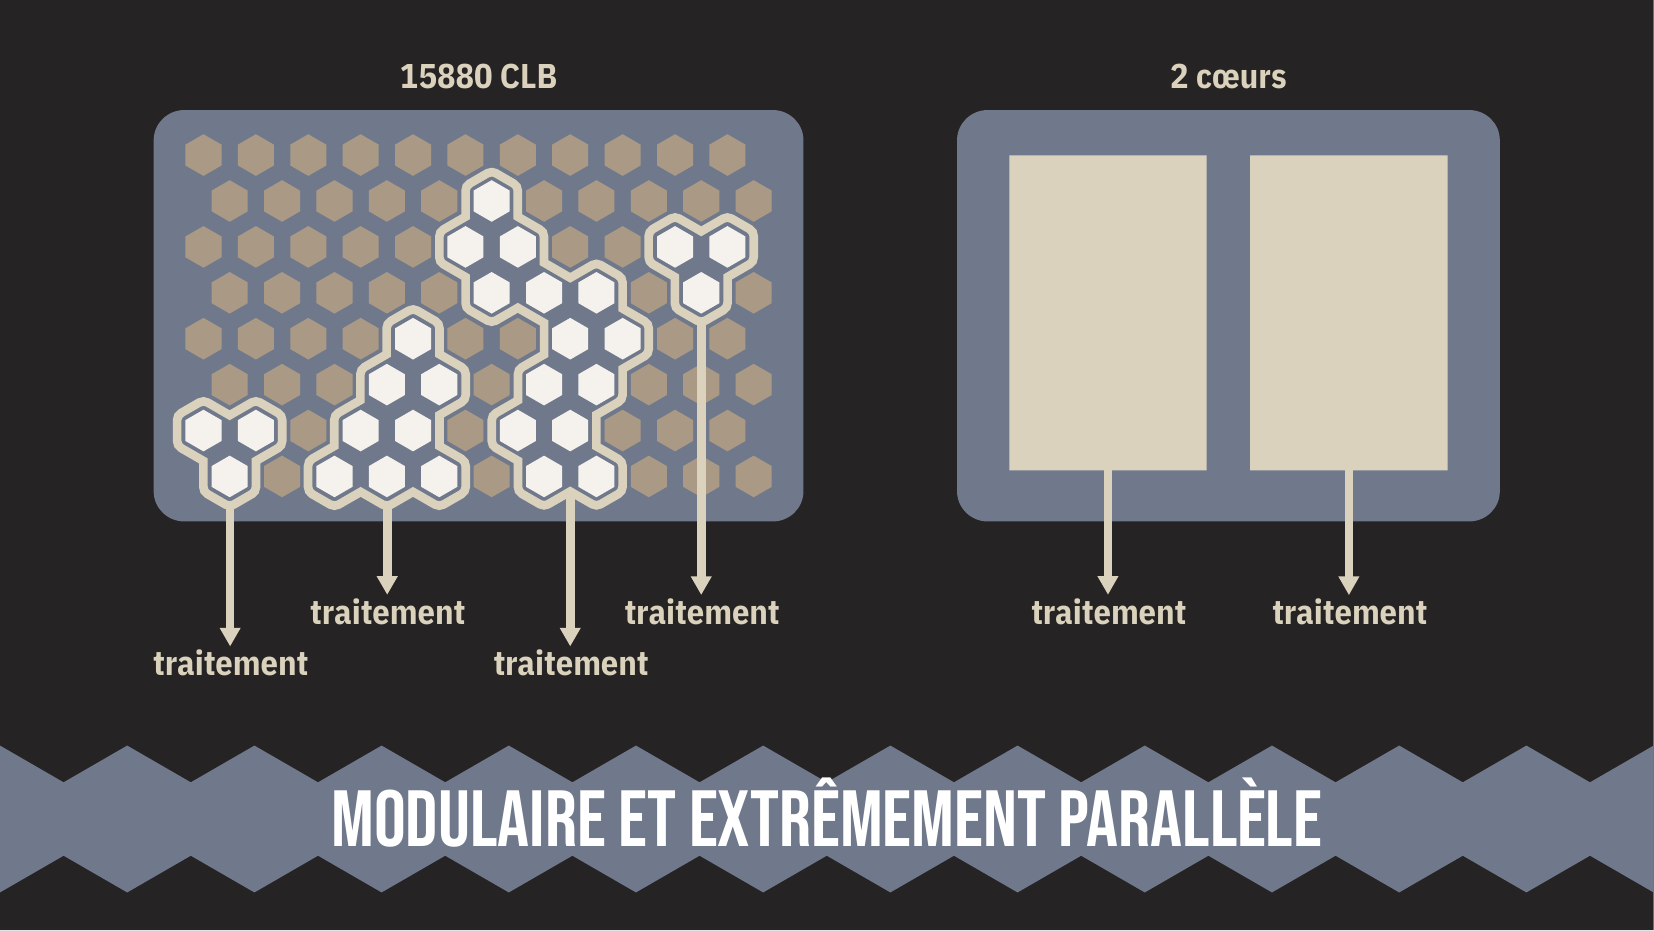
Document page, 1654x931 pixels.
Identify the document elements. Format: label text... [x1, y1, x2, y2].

picture [0, 0, 1654, 741]
title modulaire et extrêmement parallèle [54, 768, 1600, 877]
